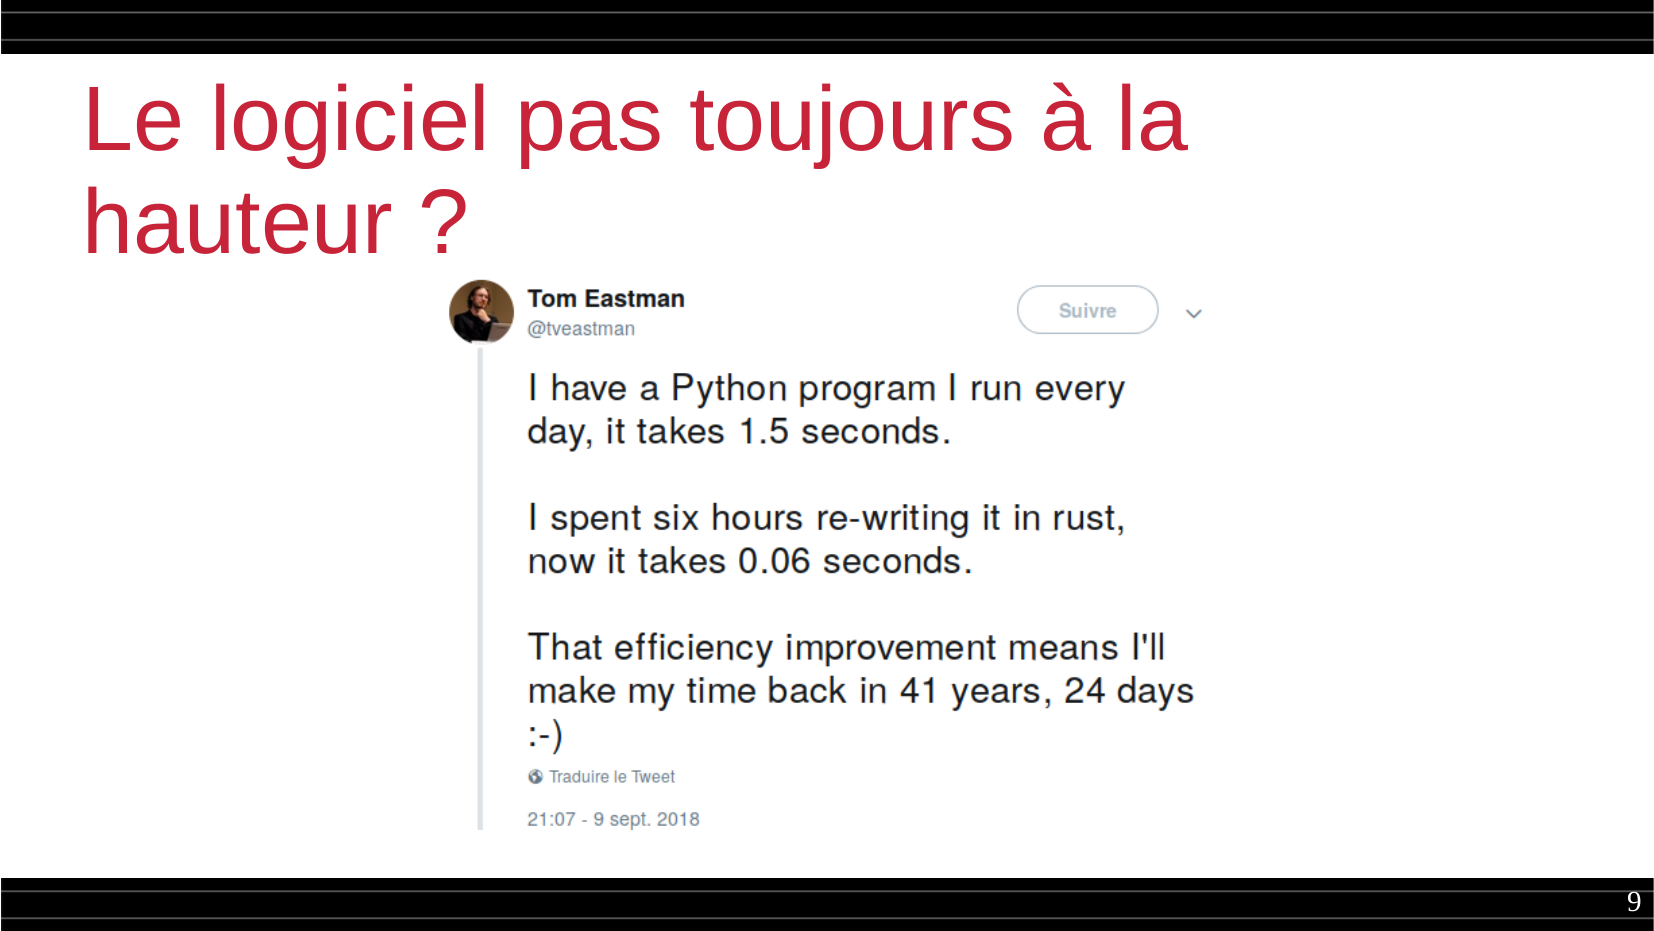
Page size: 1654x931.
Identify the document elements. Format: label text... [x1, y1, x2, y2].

picture [1, 0, 1654, 54]
picture [1, 878, 1654, 931]
picture [417, 272, 1252, 830]
title Le logiciel pas toujours à la hauteur ? [82, 67, 1571, 273]
